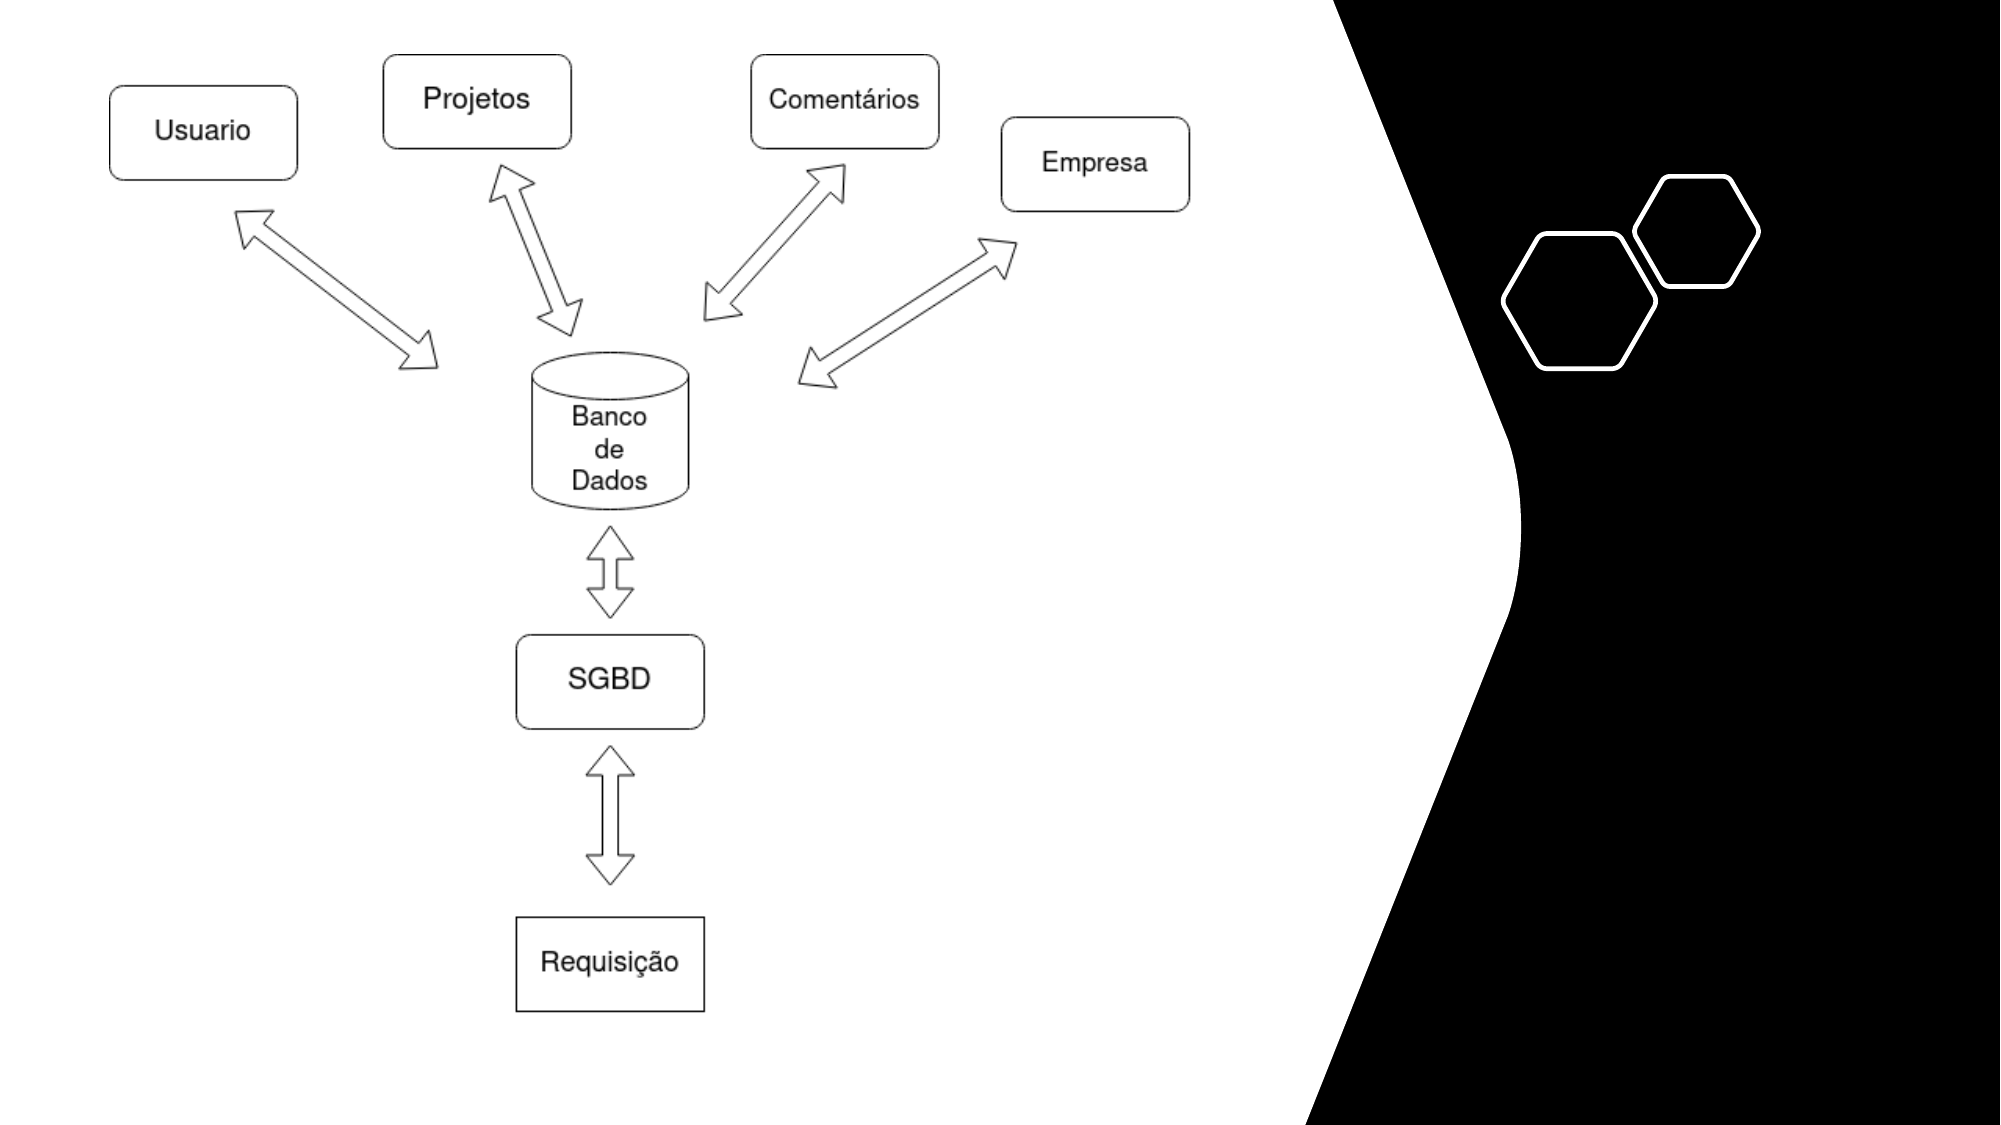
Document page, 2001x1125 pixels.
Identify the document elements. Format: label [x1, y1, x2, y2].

picture [109, 54, 1192, 1014]
text_box [0, 0, 2000, 1125]
